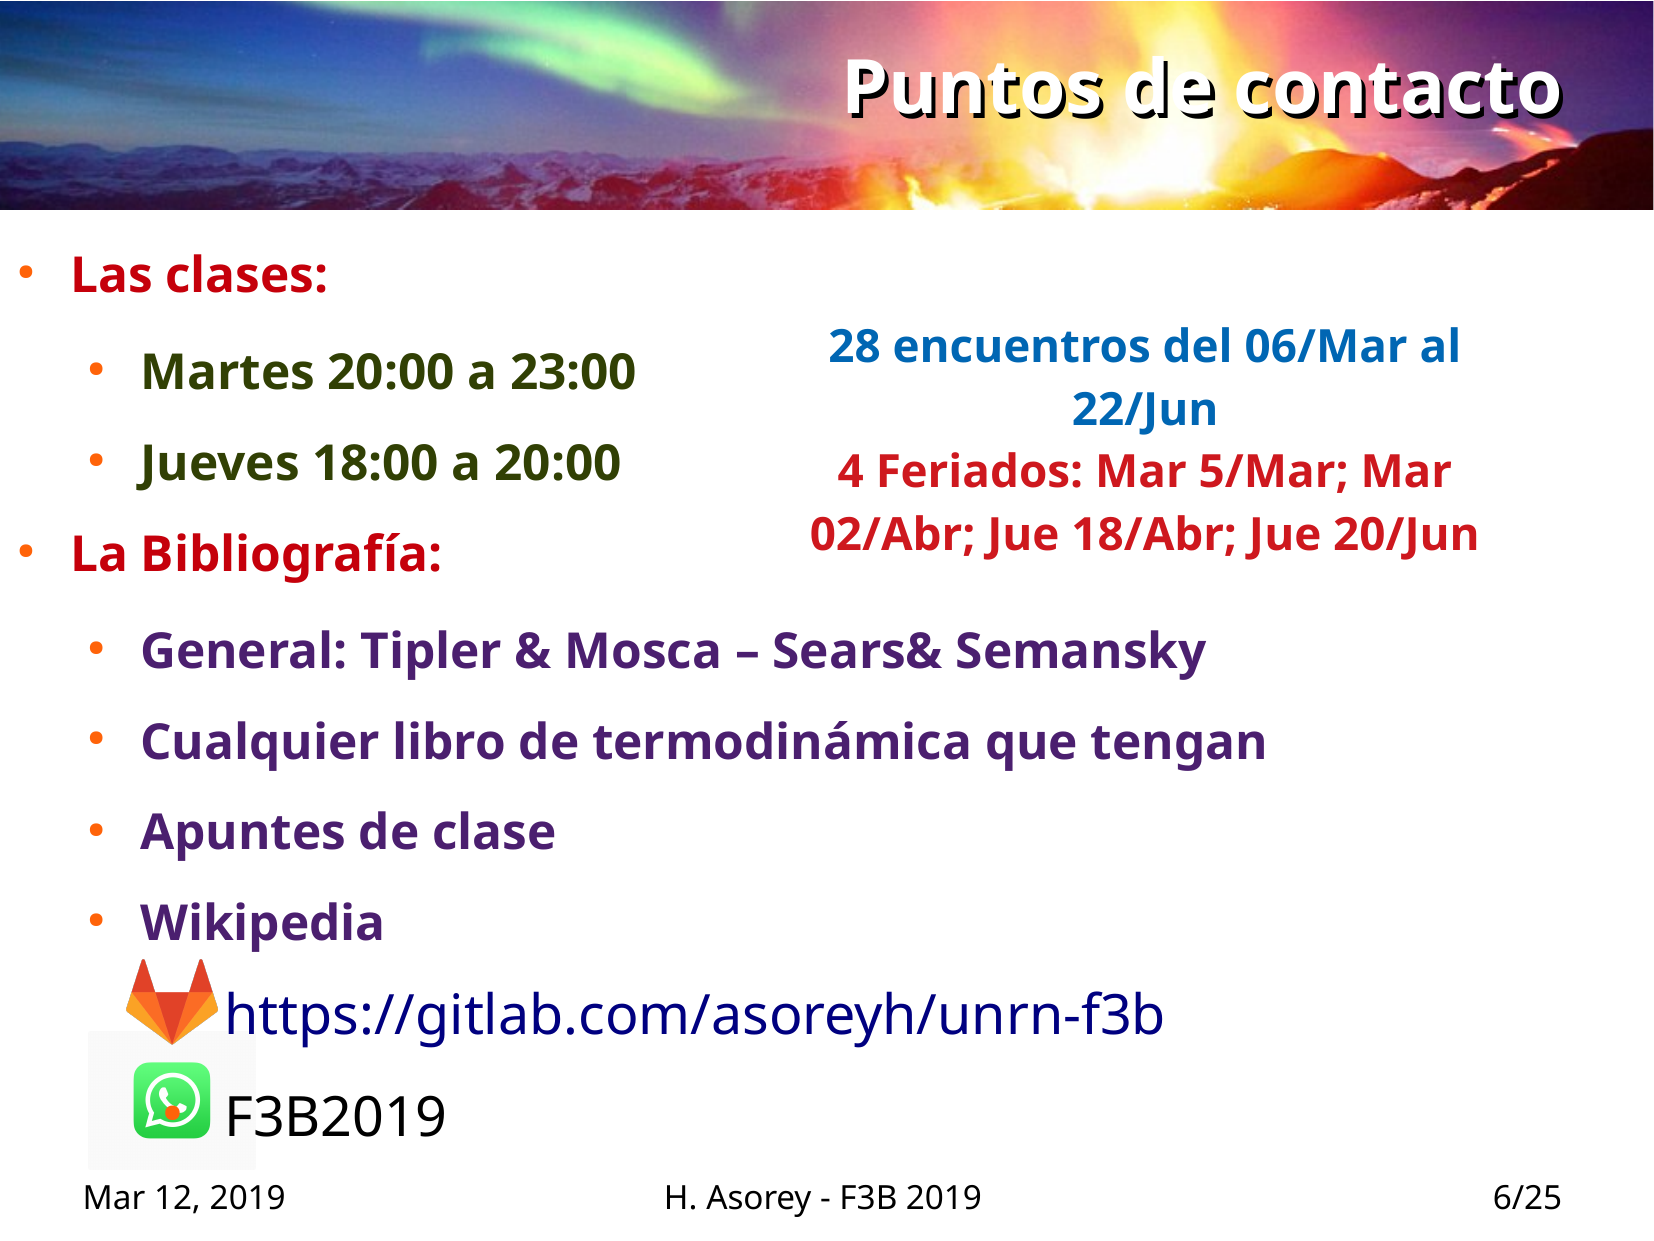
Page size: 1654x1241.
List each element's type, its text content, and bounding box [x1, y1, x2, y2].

picture [0, 1, 1654, 210]
list https://gitlab.com/asoreyh/unrn-f3b F3B2019 [146, 975, 1636, 1155]
title Puntos de contacto [75, 19, 1564, 151]
text_box 28 encuentros del 06/Mar al 22/Jun 4 Feriados: Mar 5/Mar; Mar 02/Abr; Jue 18/Abr; Jue 20/Jun [795, 306, 1576, 489]
picture [88, 959, 256, 1171]
list Las clases: Martes 20:00 a 23:00 Jueves 18:00 a 20:00 La Bibliografía: General: Tipler & Mosca – Sears& Semansky Cualquier libro de termodinámica que tengan Apuntes de clase Wikipedia [0, 240, 1636, 961]
